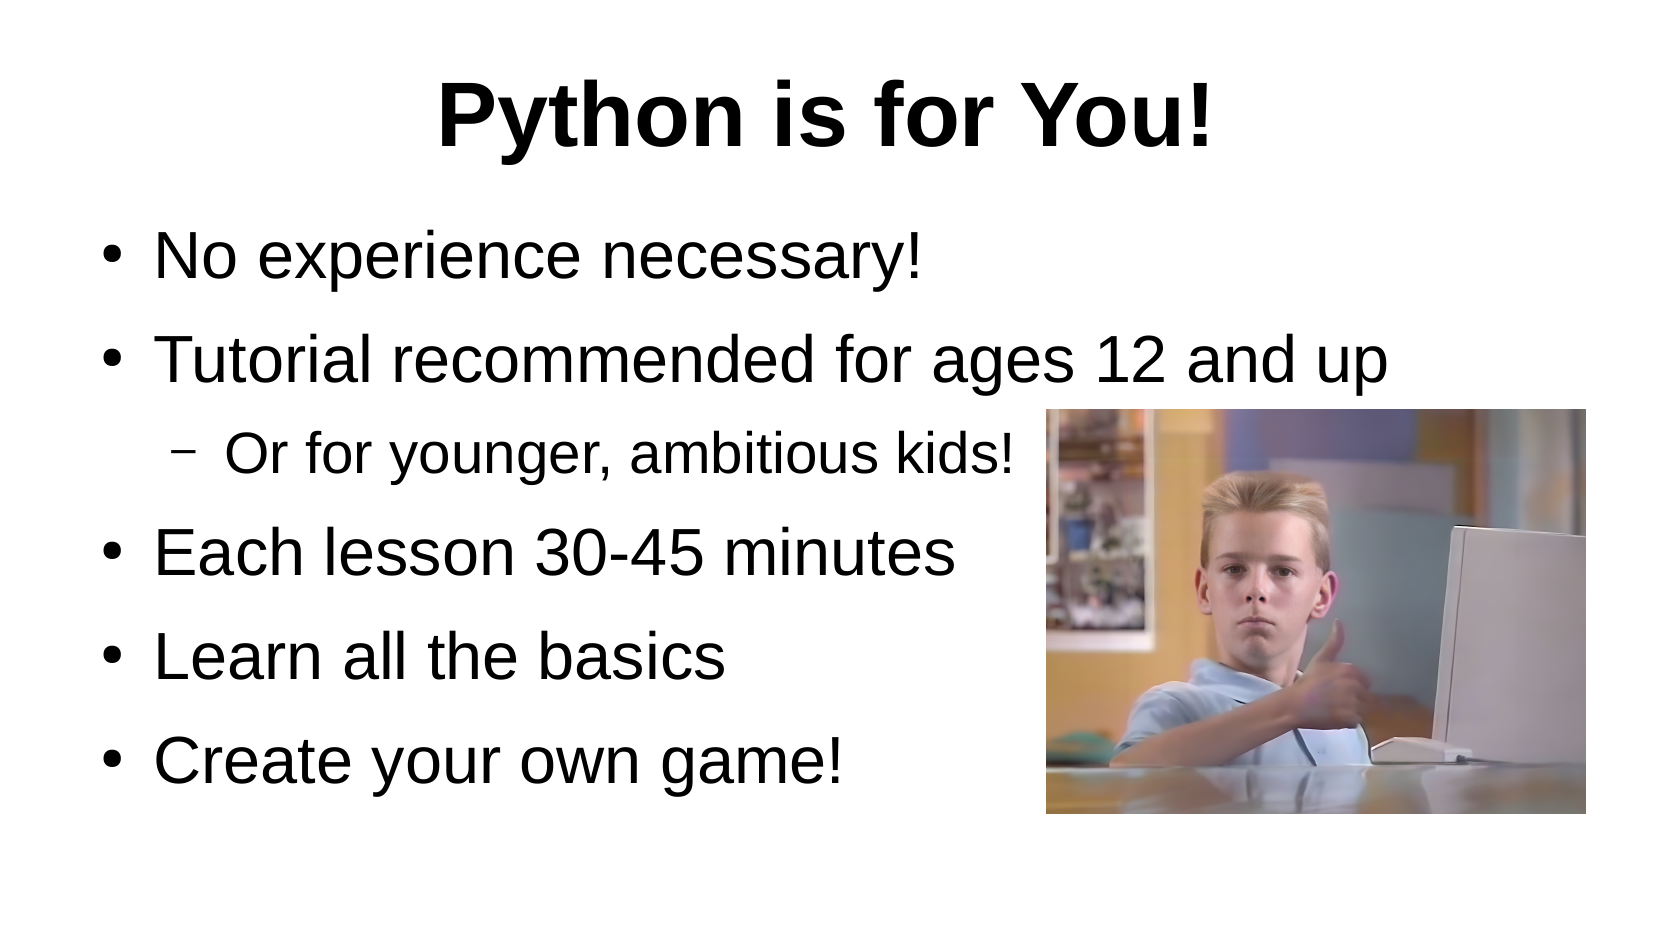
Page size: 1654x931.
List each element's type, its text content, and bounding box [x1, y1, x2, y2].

title Python is for You! [82, 37, 1571, 193]
picture [1046, 409, 1586, 814]
list No experience necessary! Tutorial recommended for ages 12 and up Or for younger, ambitious kids! Each lesson 30-45 minutes Learn all the basics Create your own game! [82, 217, 1624, 846]
